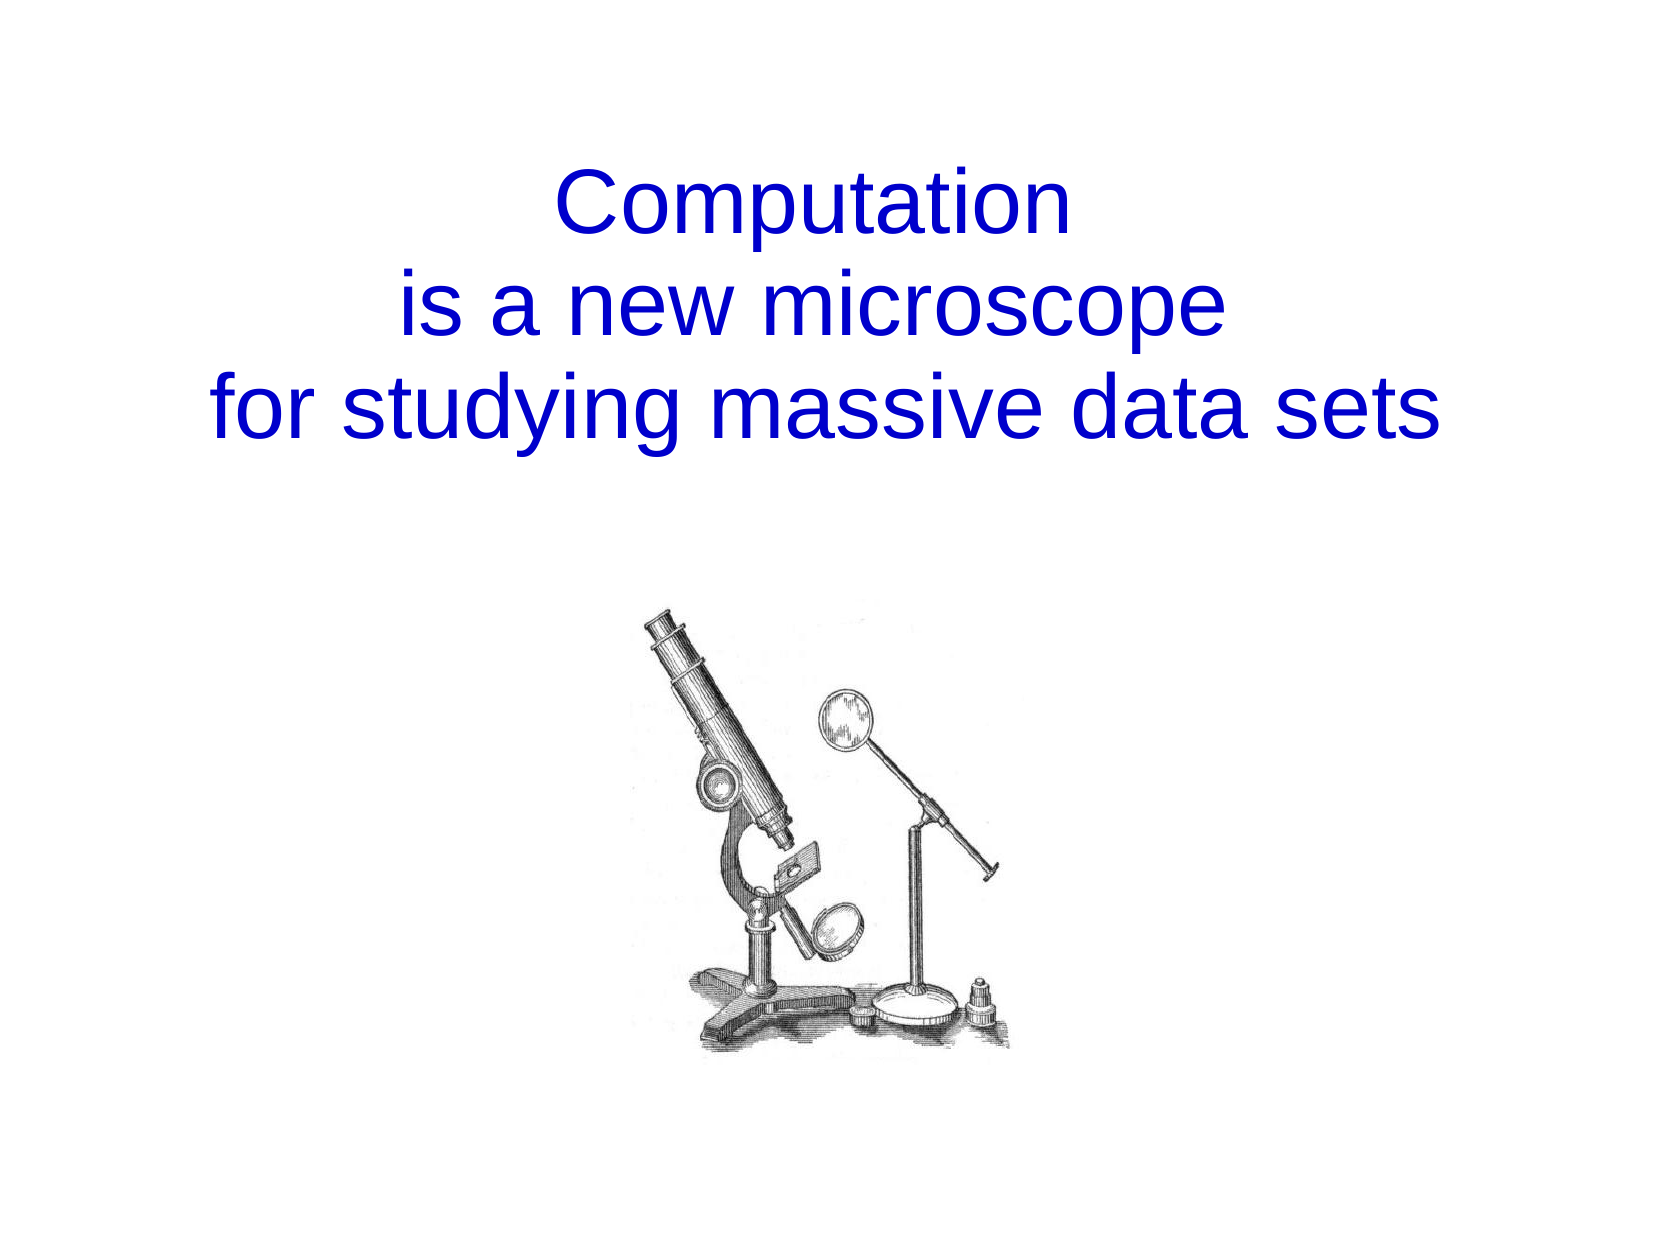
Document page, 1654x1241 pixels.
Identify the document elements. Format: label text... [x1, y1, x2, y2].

picture [630, 591, 1024, 1066]
title Computation is a new microscope for studying massive data sets [82, 150, 1571, 459]
